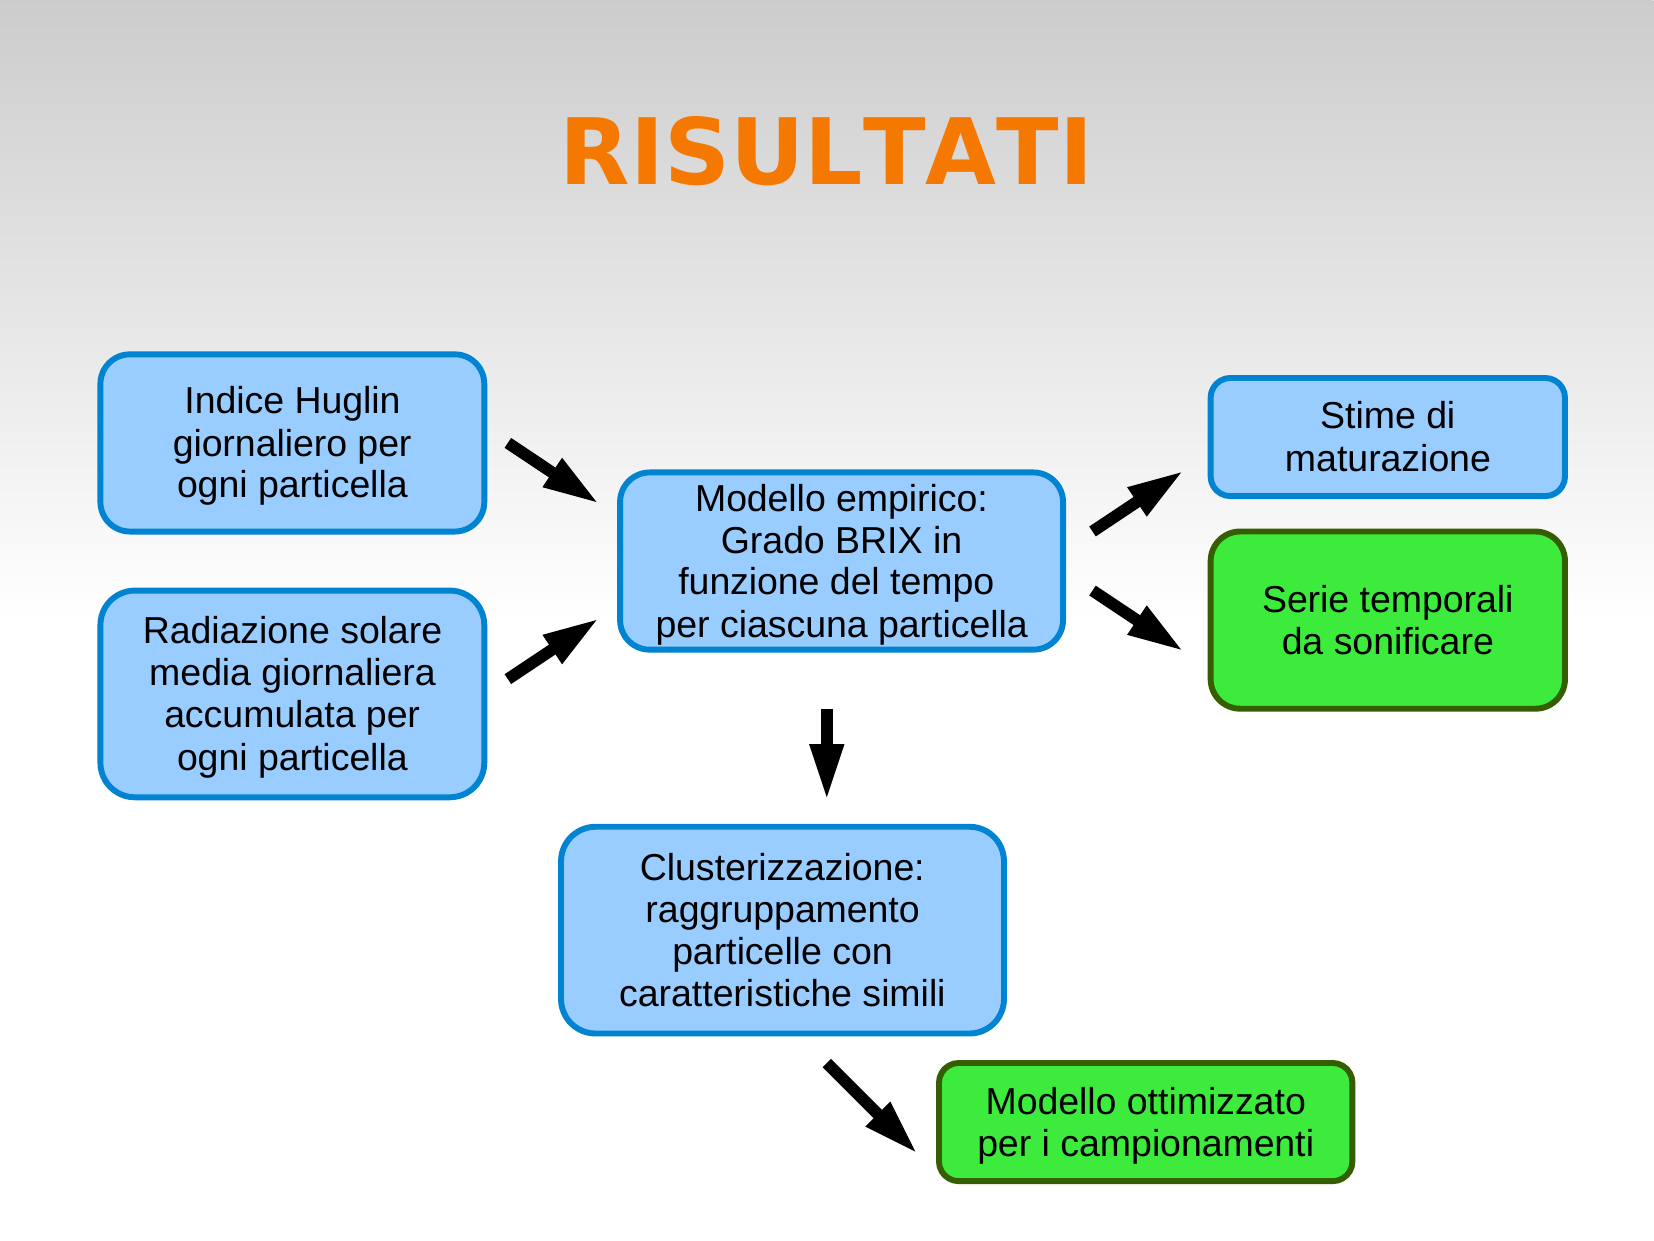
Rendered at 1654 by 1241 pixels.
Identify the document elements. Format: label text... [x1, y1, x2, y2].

title RISULTATI [82, 46, 1571, 260]
text_box Indice Huglin giornaliero per ogni particella [100, 354, 485, 532]
text_box Stime di maturazione [1210, 377, 1566, 497]
text_box Modello ottimizzato per i campionamenti [938, 1062, 1353, 1182]
text_box Clusterizzazione: raggruppamento particelle con caratteristiche simili [561, 826, 1004, 1034]
text_box Serie temporali da sonificare [1210, 531, 1566, 709]
text_box Radiazione solare media giornaliera accumulata per ogni particella [100, 590, 485, 798]
text_box Modello empirico: Grado BRIX in funzione del tempo per ciascuna particella [620, 472, 1064, 650]
